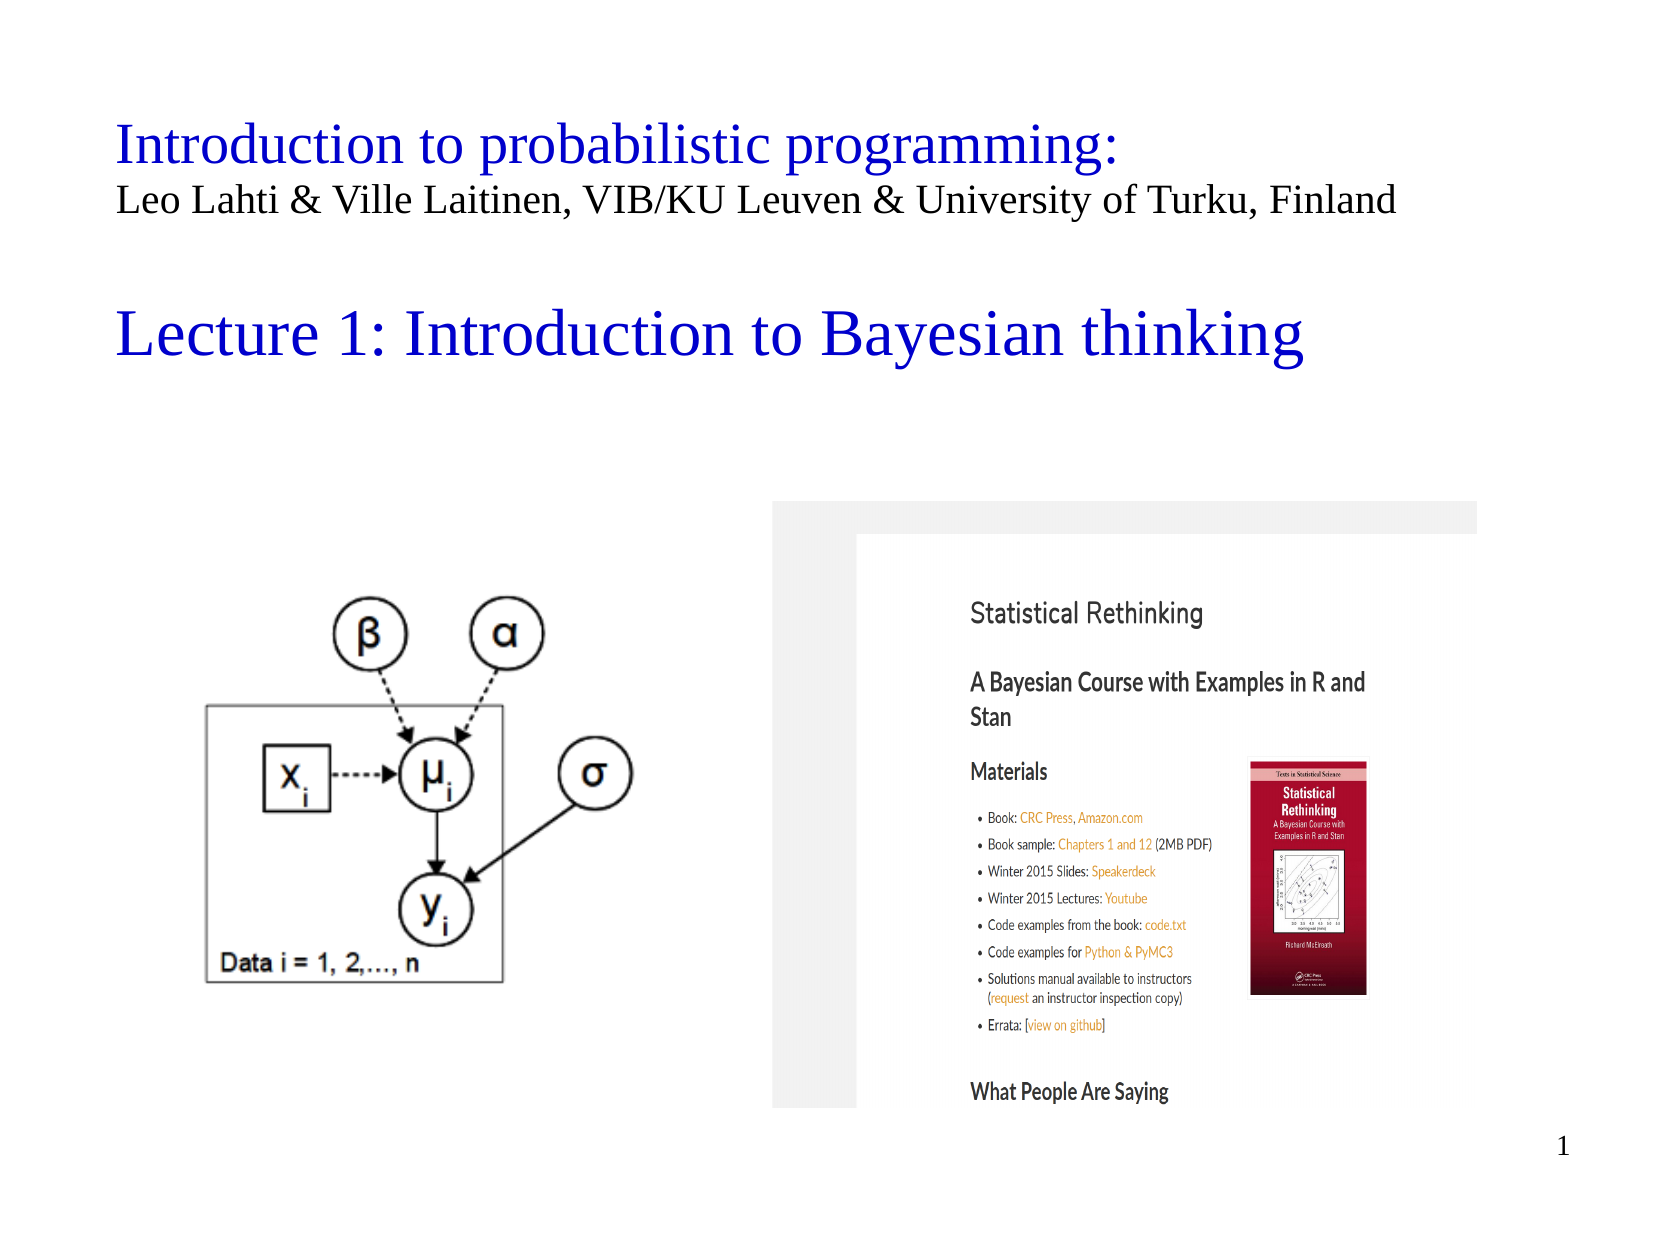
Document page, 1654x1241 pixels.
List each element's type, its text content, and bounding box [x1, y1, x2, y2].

picture [772, 501, 1477, 1108]
title Introduction to probabilistic programming: Leo Lahti & Ville Laitinen, VIB/KU Leuven & University of Turku, Finland Lecture 1: Introduction to Bayesian thinking [115, 102, 1606, 380]
picture [192, 585, 643, 998]
